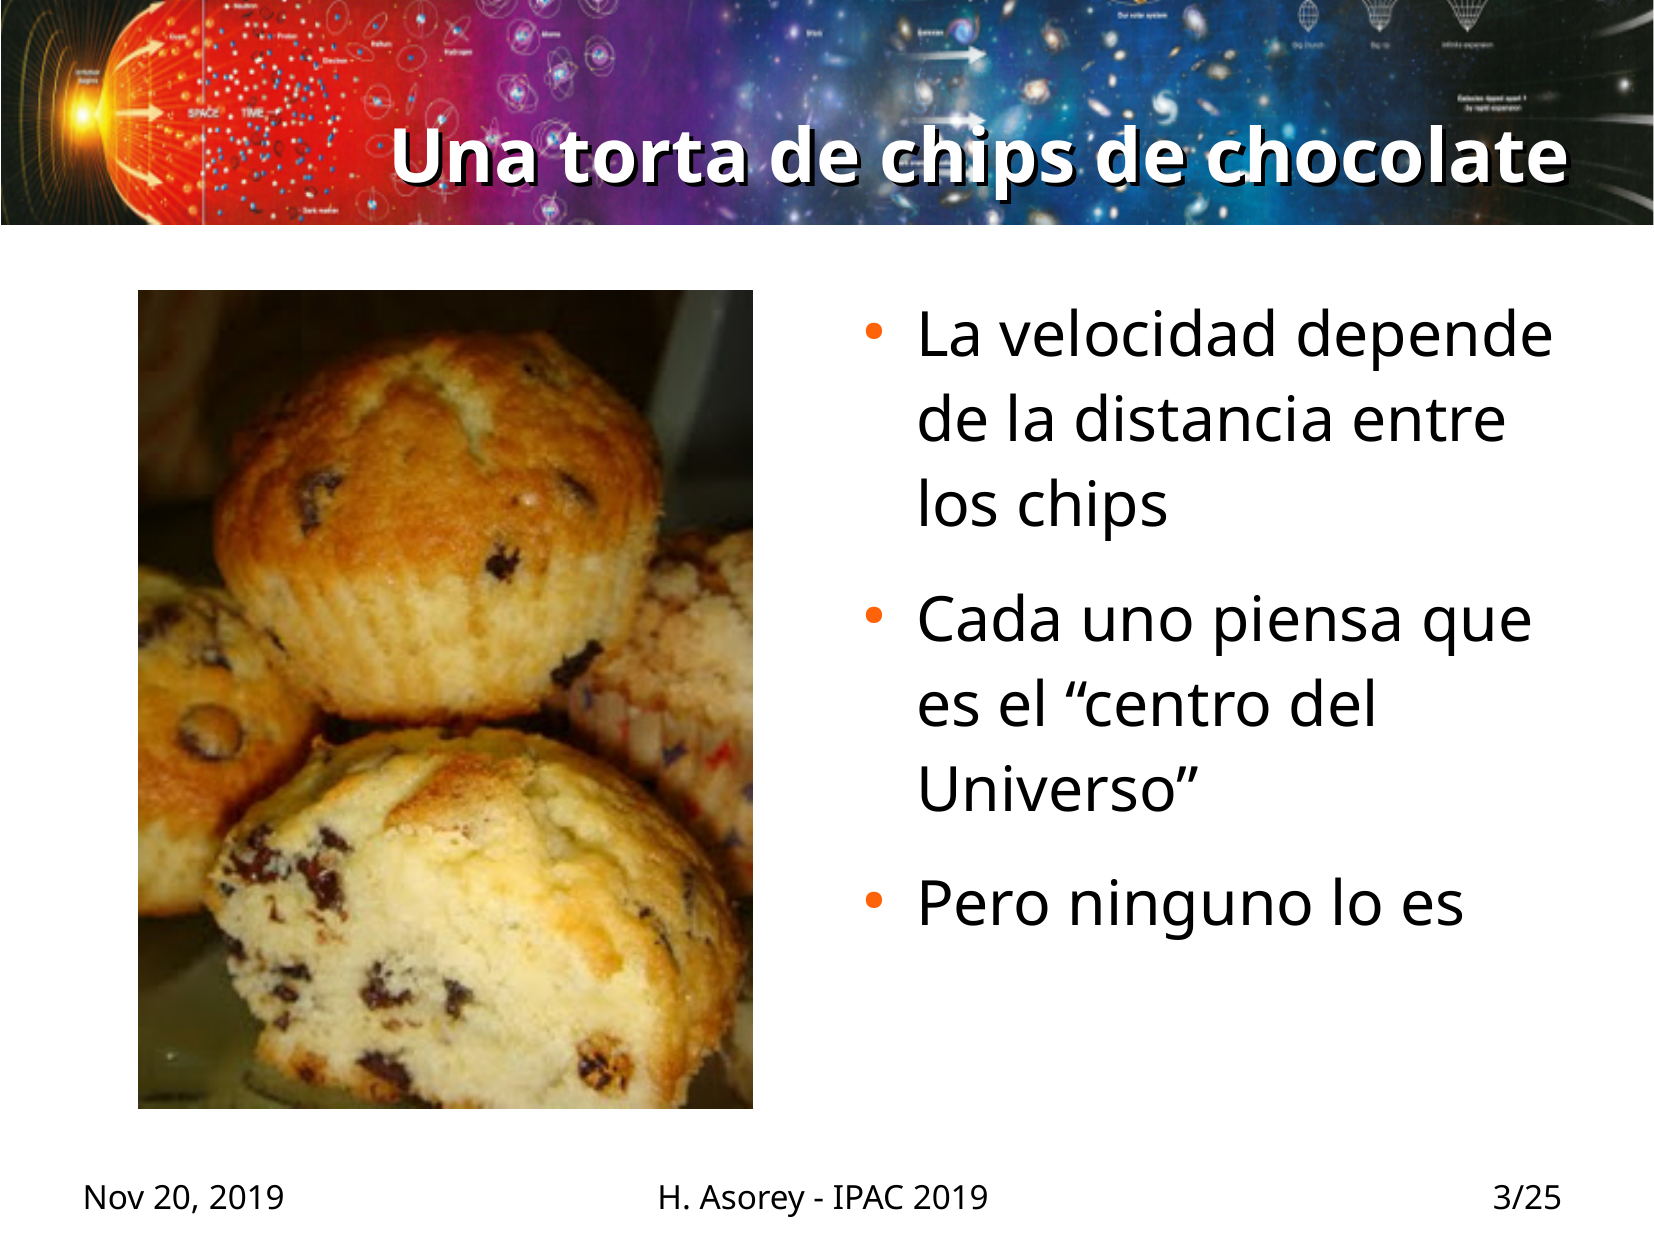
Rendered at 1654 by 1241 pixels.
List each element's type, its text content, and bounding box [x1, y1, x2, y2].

title Una torta de chips de chocolate [82, 49, 1571, 257]
picture [138, 290, 753, 1109]
picture [1, 0, 1654, 225]
list La velocidad depende de la distancia entre los chips Cada uno piensa que es el “centro del Universo” Pero ninguno lo es [845, 290, 1572, 1109]
